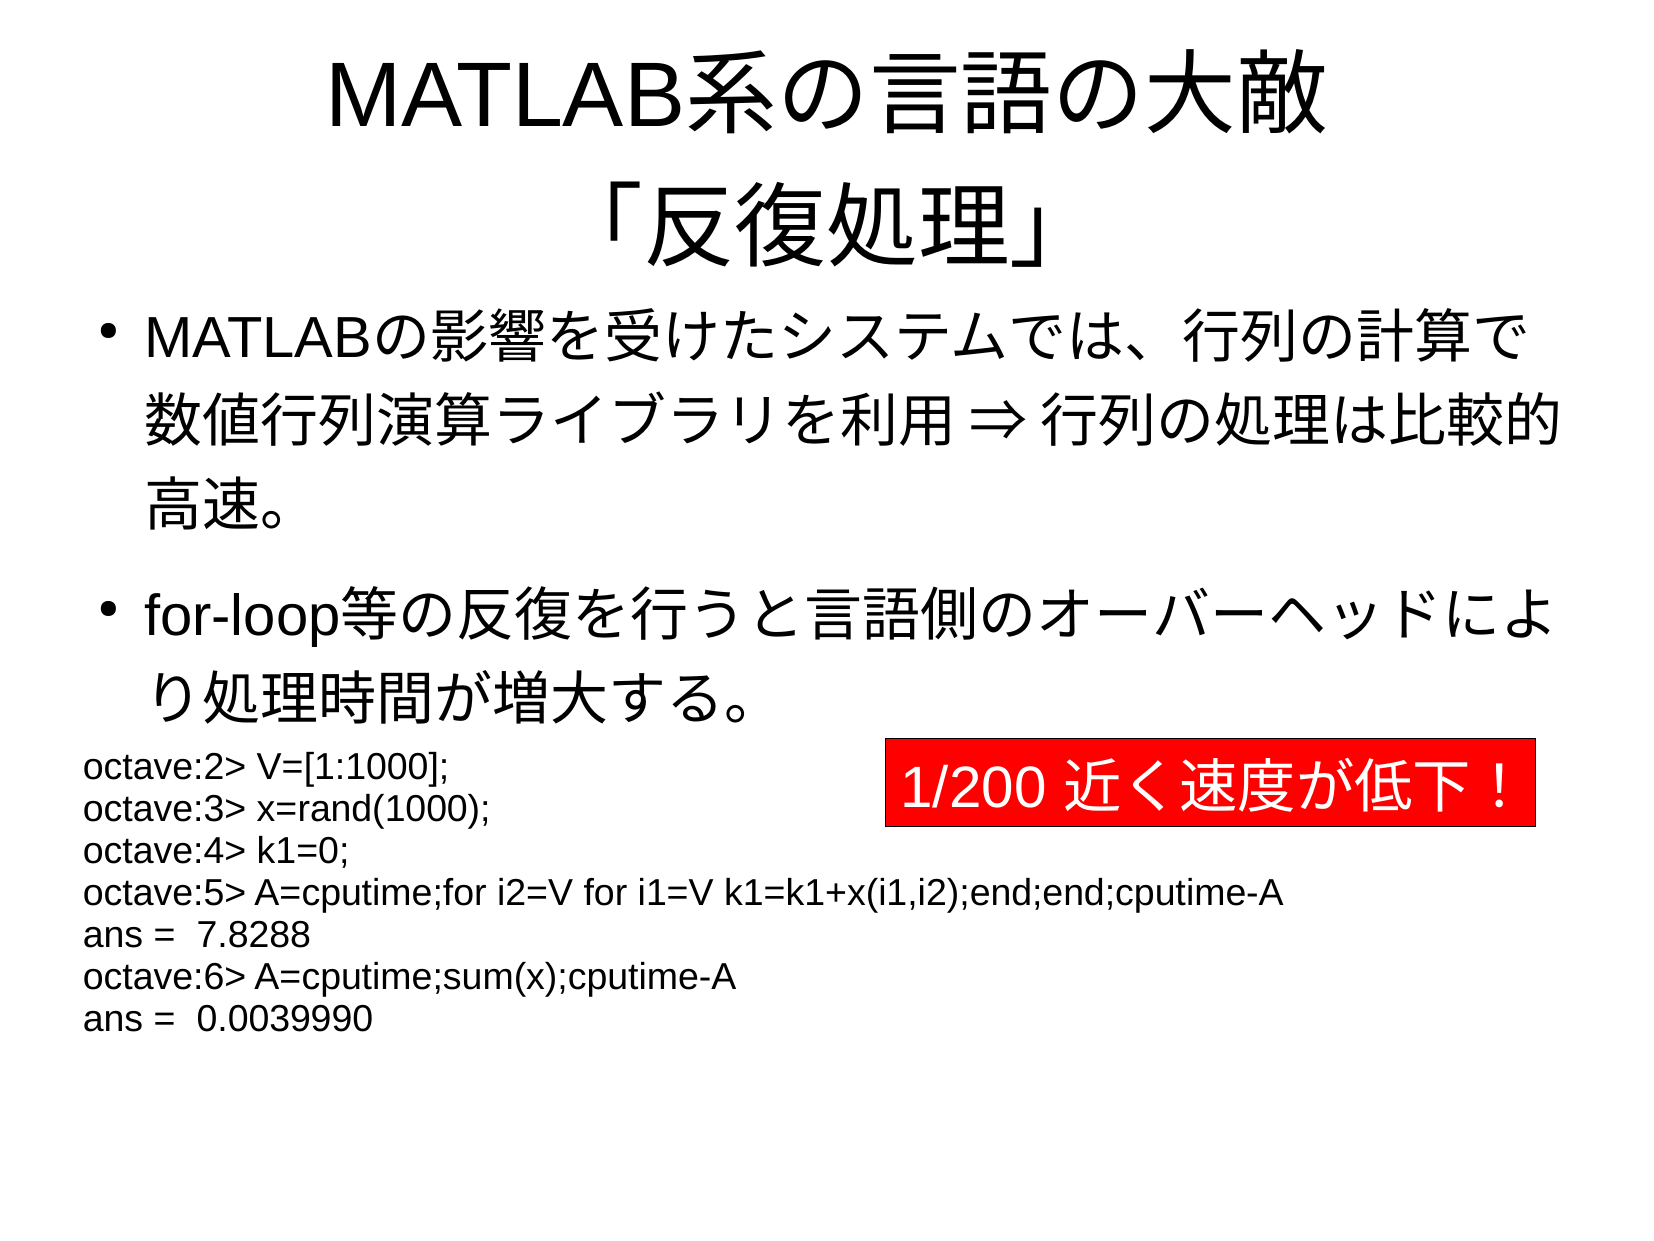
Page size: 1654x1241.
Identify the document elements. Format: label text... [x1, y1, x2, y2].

text_box 1/200 近く速度が低下！ [885, 738, 1536, 827]
text_box octave:2> V=[1:1000]; octave:3> x=rand(1000); octave:4> k1=0; octave:5> A=cputime;for i2=V for i1=V k1=k1+x(i1,i2);end;end;cputime-A ans = 7.8288 octave:6> A=cputime;sum(x);cputime-A ans = 0.0039990 [68, 738, 1300, 1088]
title MATLAB系の言語の大敵 「反復処理」 [82, 49, 1571, 257]
list MATLABの影響を受けたシステムでは、行列の計算で数値行列演算ライブラリを利用 ⇒ 行列の処理は比較的高速。 for-loop等の反復を行うと言語側のオーバーヘッドにより処理時間が増大する。 [82, 290, 1571, 739]
